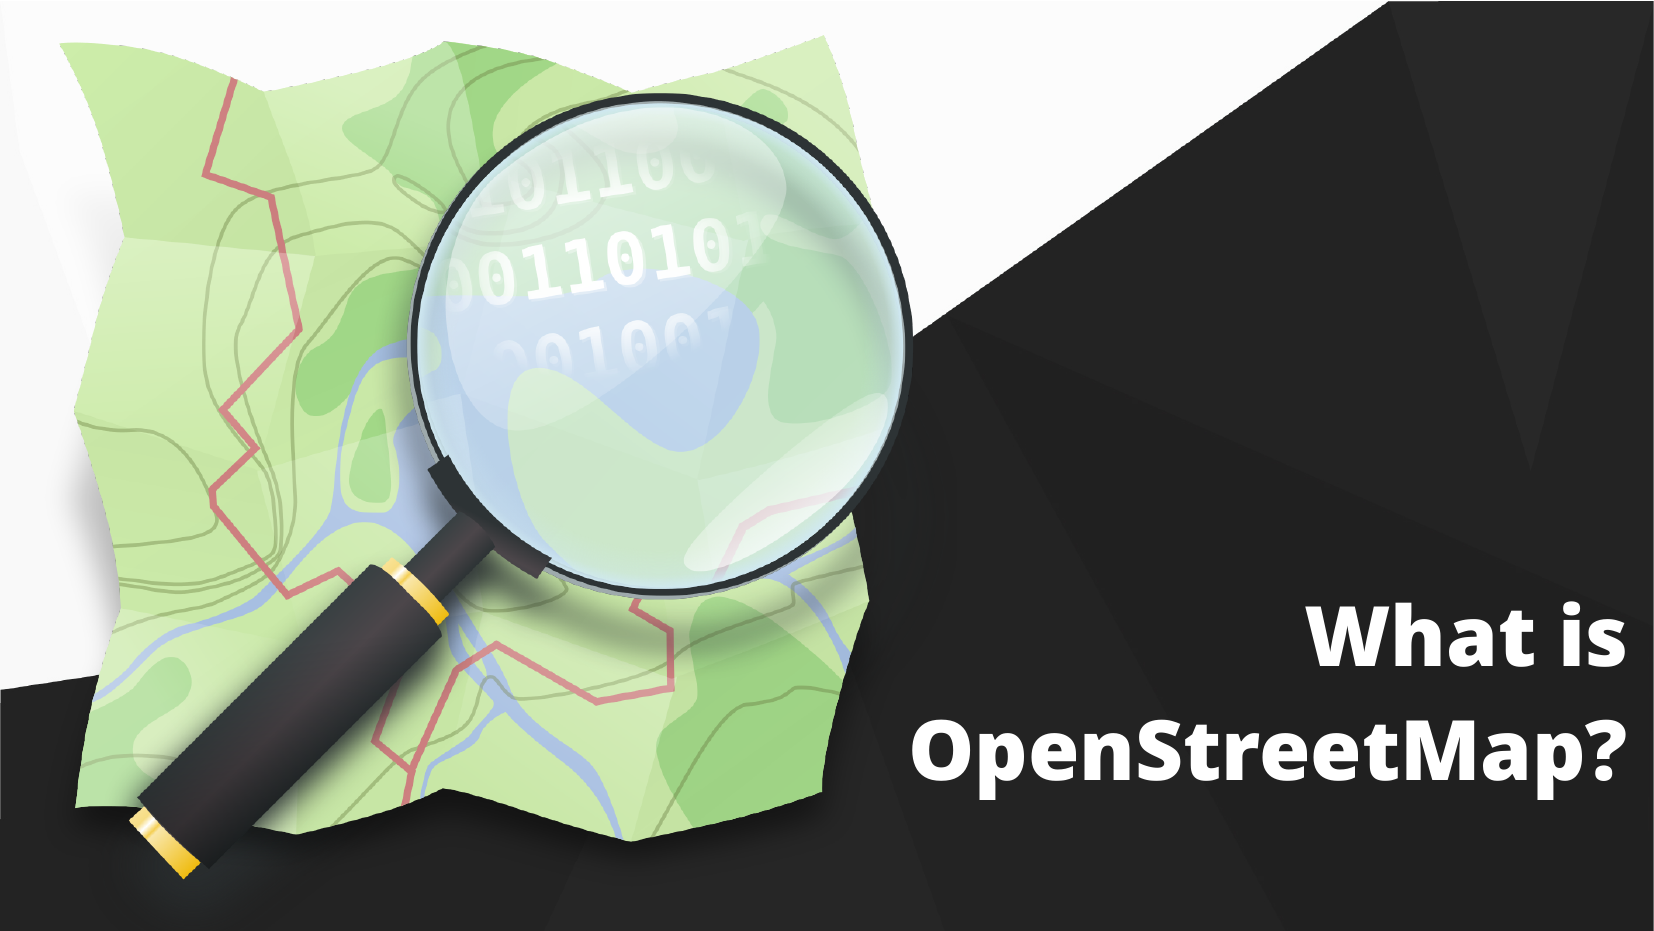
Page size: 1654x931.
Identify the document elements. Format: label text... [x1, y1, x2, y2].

title What is OpenStreetMap? [957, 577, 1629, 805]
picture [0, 1, 1654, 931]
